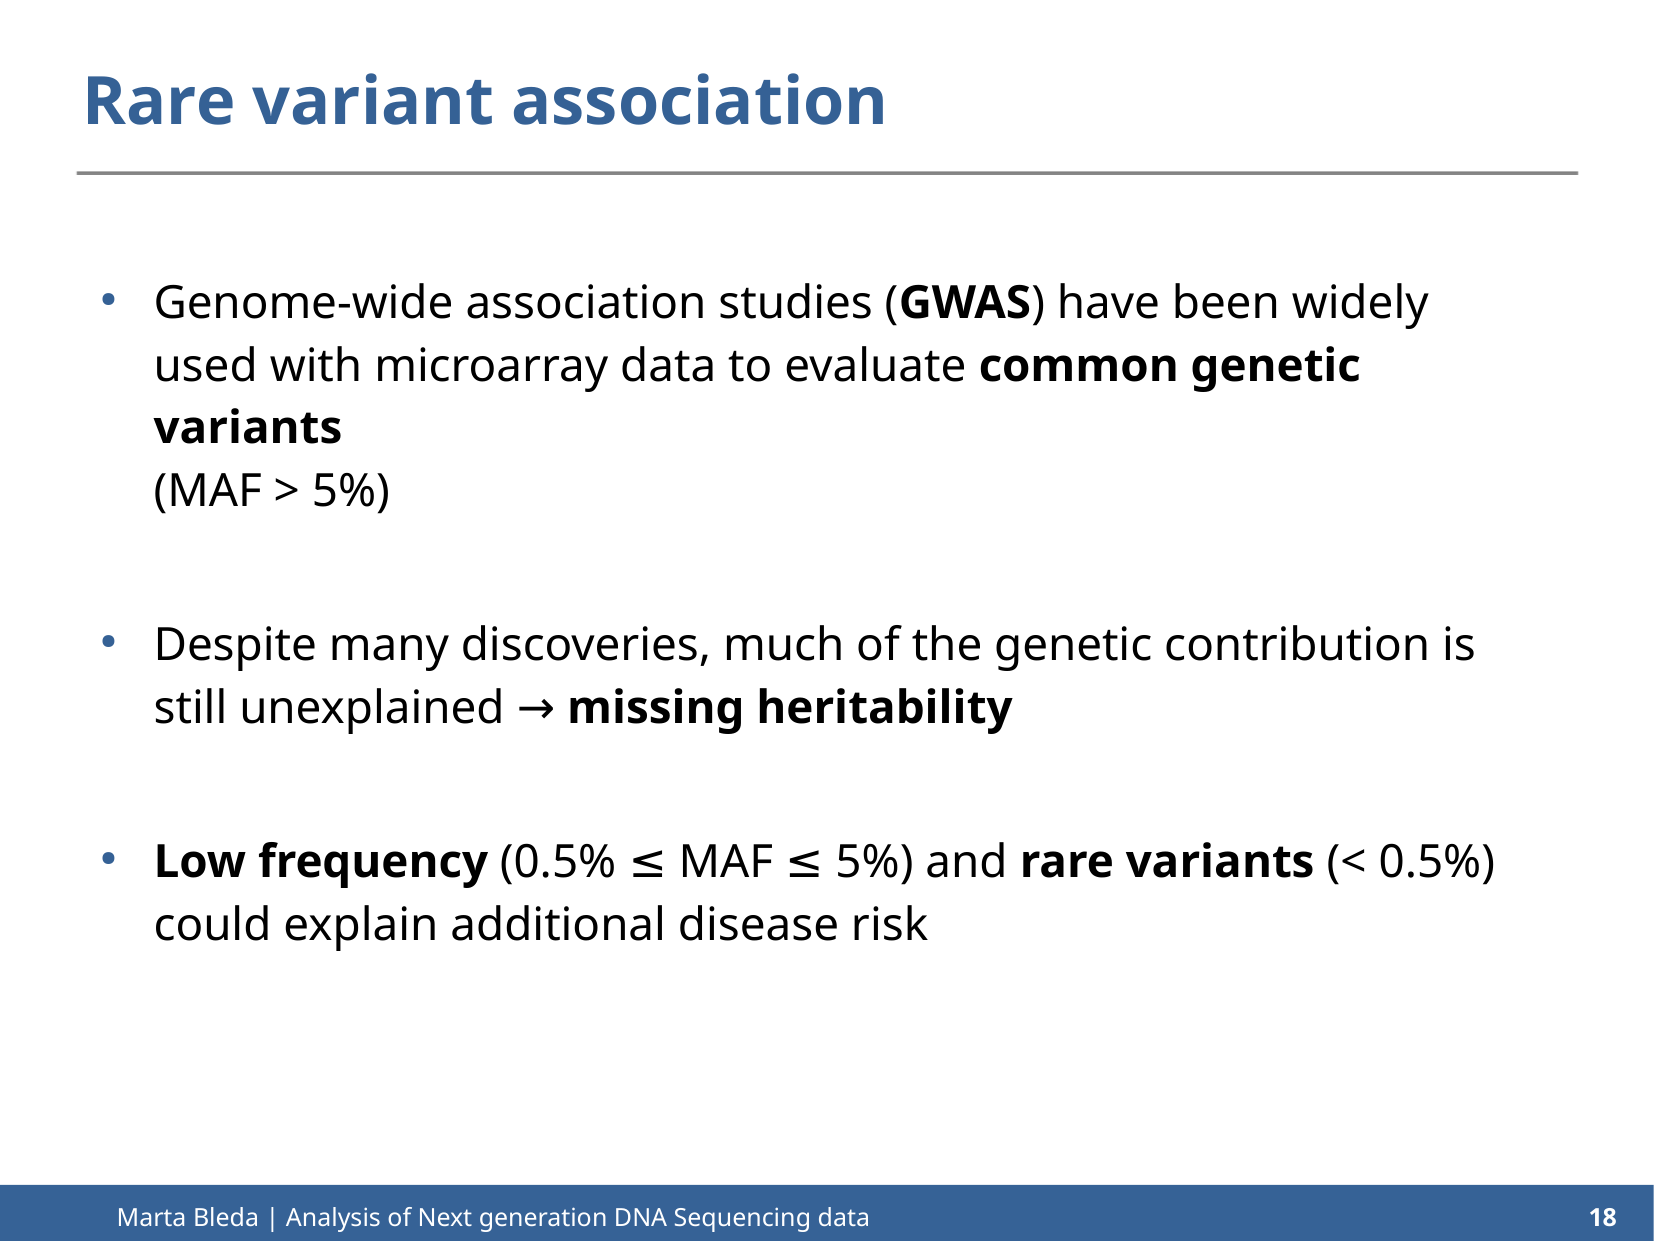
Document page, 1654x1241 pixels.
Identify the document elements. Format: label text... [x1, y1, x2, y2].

picture [74, 170, 1580, 175]
list Genome-wide association studies (GWAS) have been widely used with microarray data to evaluate common genetic variants (MAF > 5%) Despite many discoveries, much of the genetic contribution is still unexplained → missing heritability Low frequency (0.5% ≤ MAF ≤ 5%) and rare variants (< 0.5%) could explain additional disease risk [82, 269, 1538, 989]
title Rare variant association [82, 49, 1571, 148]
